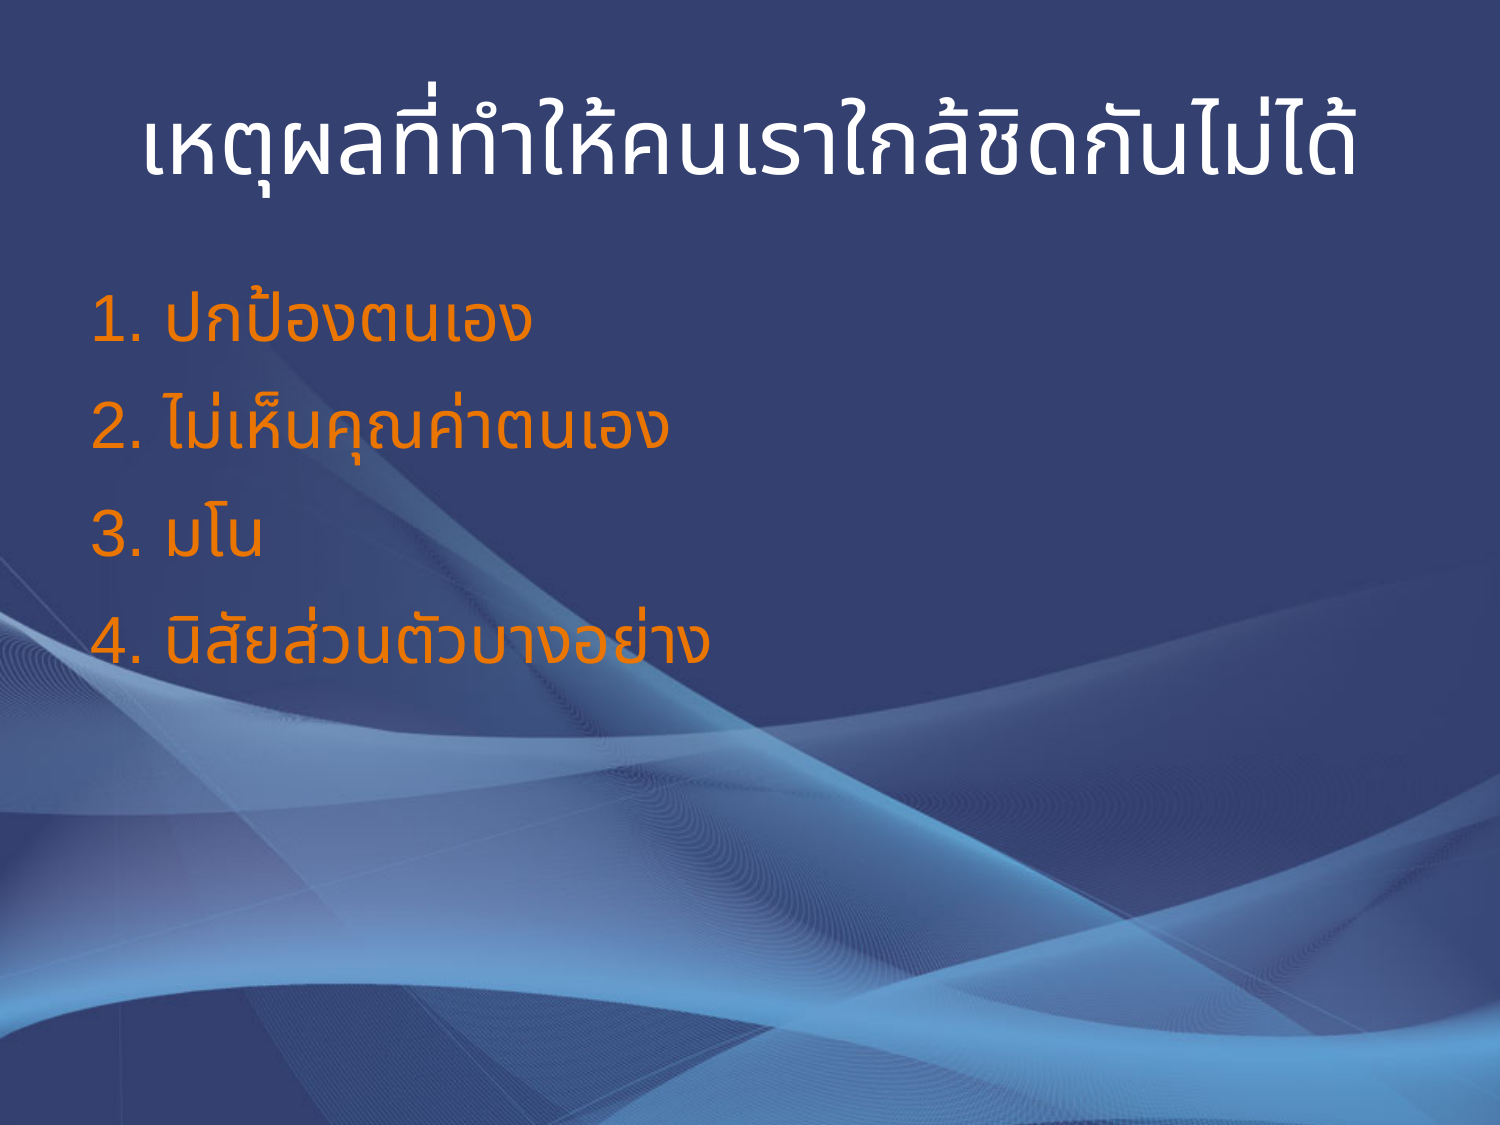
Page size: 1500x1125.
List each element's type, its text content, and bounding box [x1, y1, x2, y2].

title เหตุผลที่ทำให้คนเราใกล้ชิดกันไม่ได้ [75, 45, 1426, 233]
picture [0, 0, 1500, 1125]
list 1. ปกป้องตนเอง 2. ไม่เห็นคุณค่าตนเอง 3. มโน 4. นิสัยส่วนตัวบางอย่าง [75, 262, 1426, 870]
